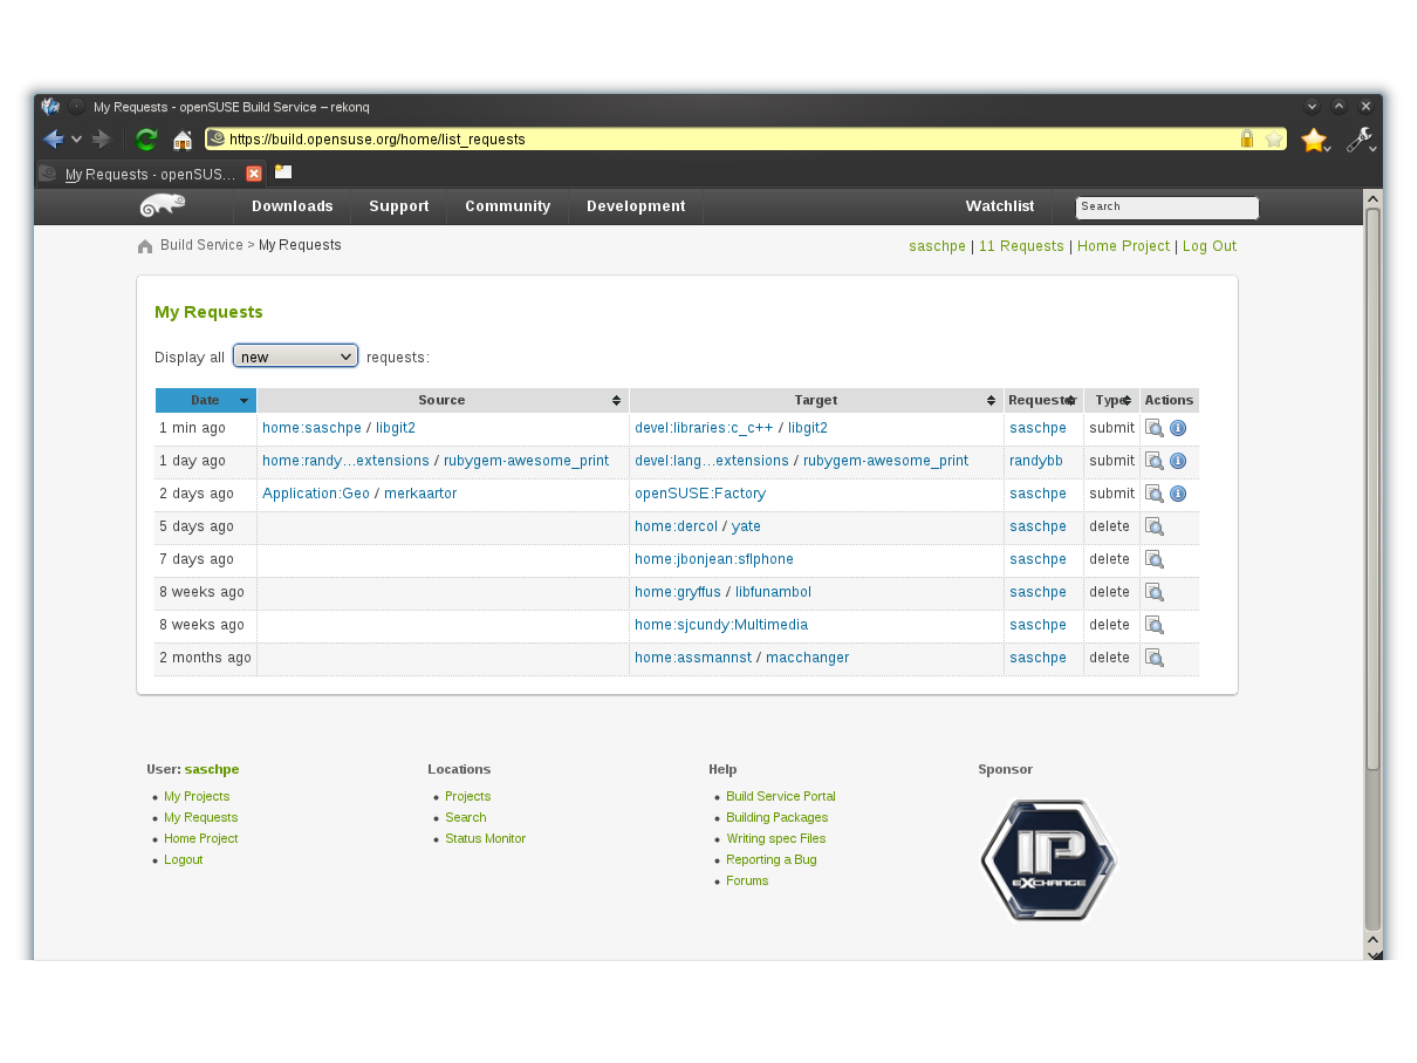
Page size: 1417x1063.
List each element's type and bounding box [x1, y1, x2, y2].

picture [0, 60, 1417, 1000]
